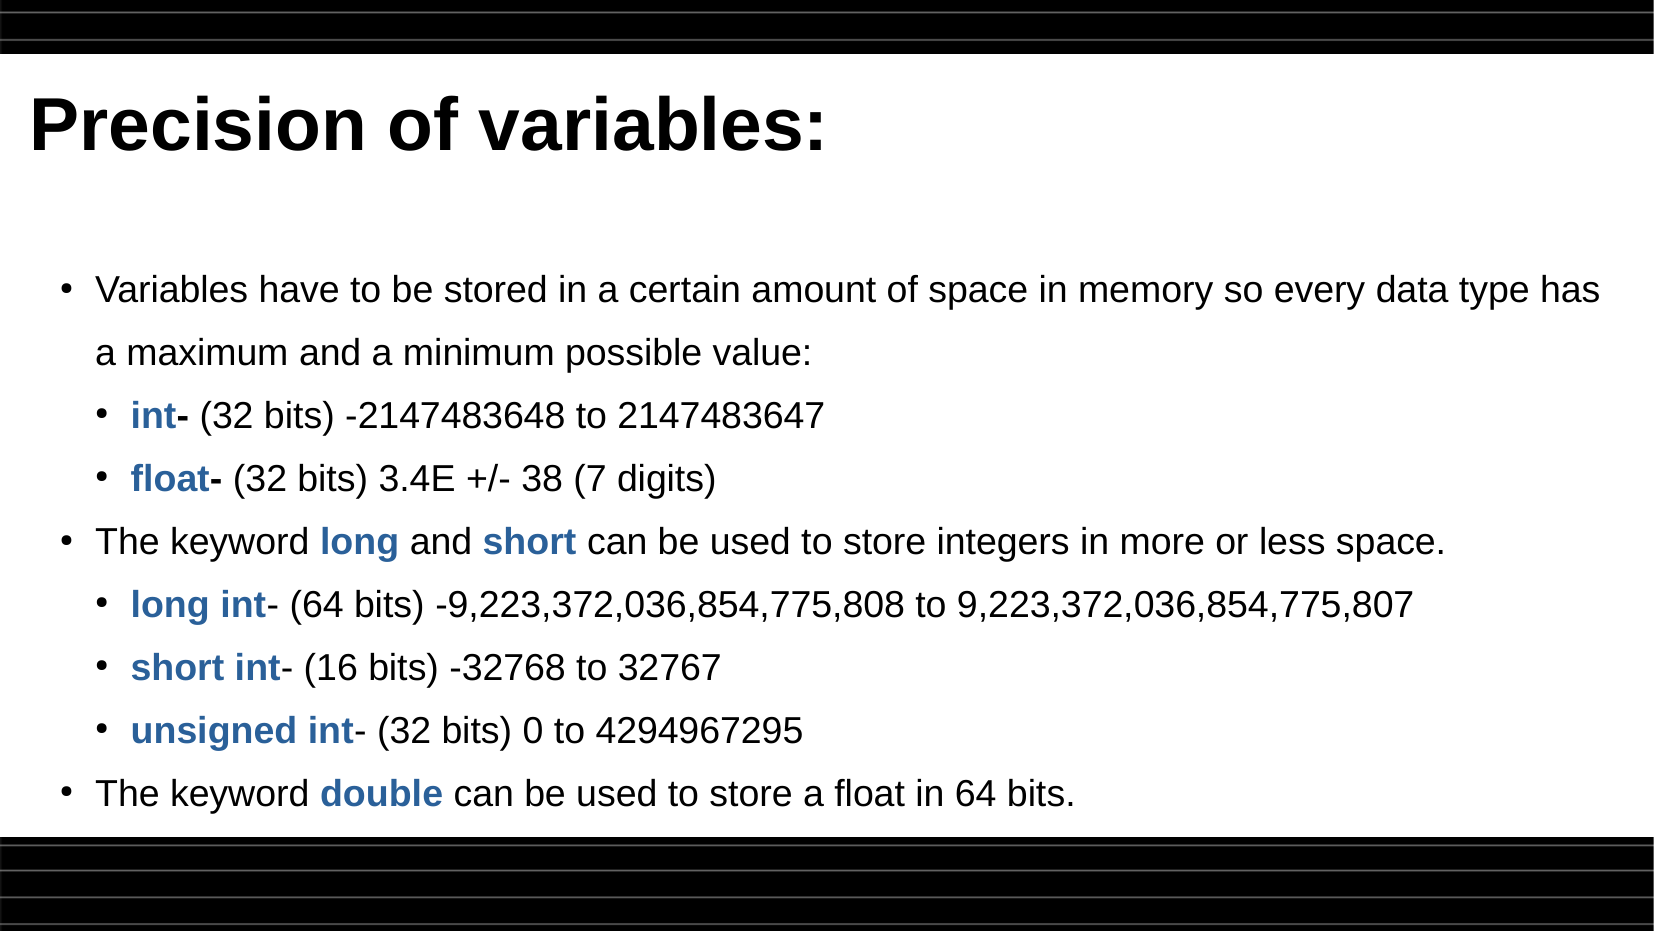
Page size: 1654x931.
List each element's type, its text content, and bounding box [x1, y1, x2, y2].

picture [0, 0, 1654, 54]
text_box Variables have to be stored in a certain amount of space in memory so every data type has a maximum and a minimum possible value: int- (32 bits) -2147483648 to 2147483647 float- (32 bits) 3.4E +/- 38 (7 digits) The keyword long and short can be used to store integers in more or less space. long int- (64 bits) -9,223,372,036,854,775,808 to 9,223,372,036,854,775,807 short int- (16 bits) -32768 to 32767 unsigned int- (32 bits) 0 to 4294967295 The keyword double can be used to store a float in 64 bits. [45, 240, 1621, 822]
picture [0, 837, 1654, 931]
text_box Precision of variables: [15, 75, 1591, 174]
